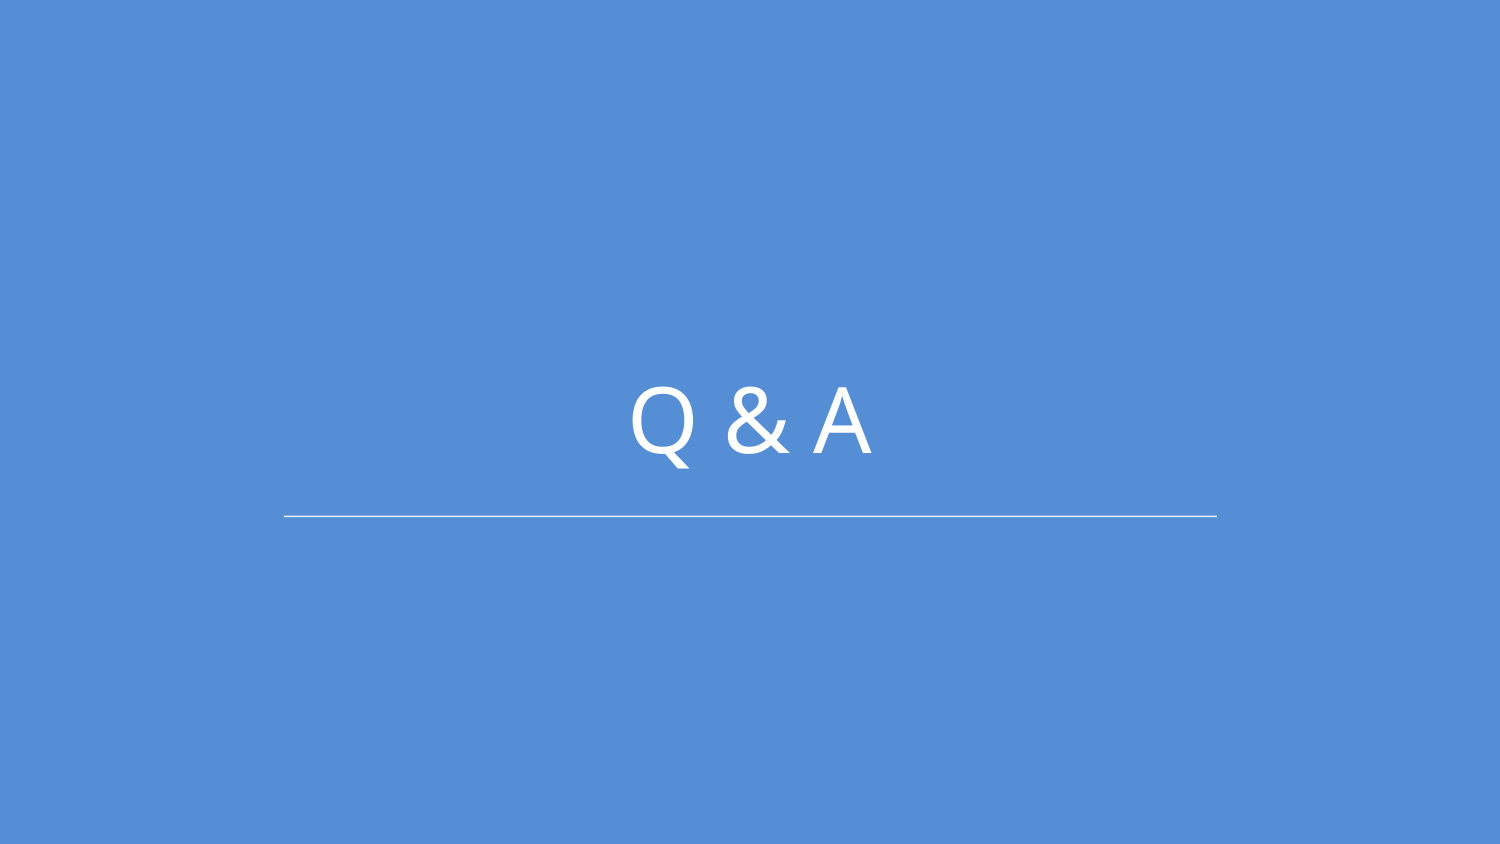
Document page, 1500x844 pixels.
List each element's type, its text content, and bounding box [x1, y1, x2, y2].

text_box Q & A [560, 354, 941, 480]
